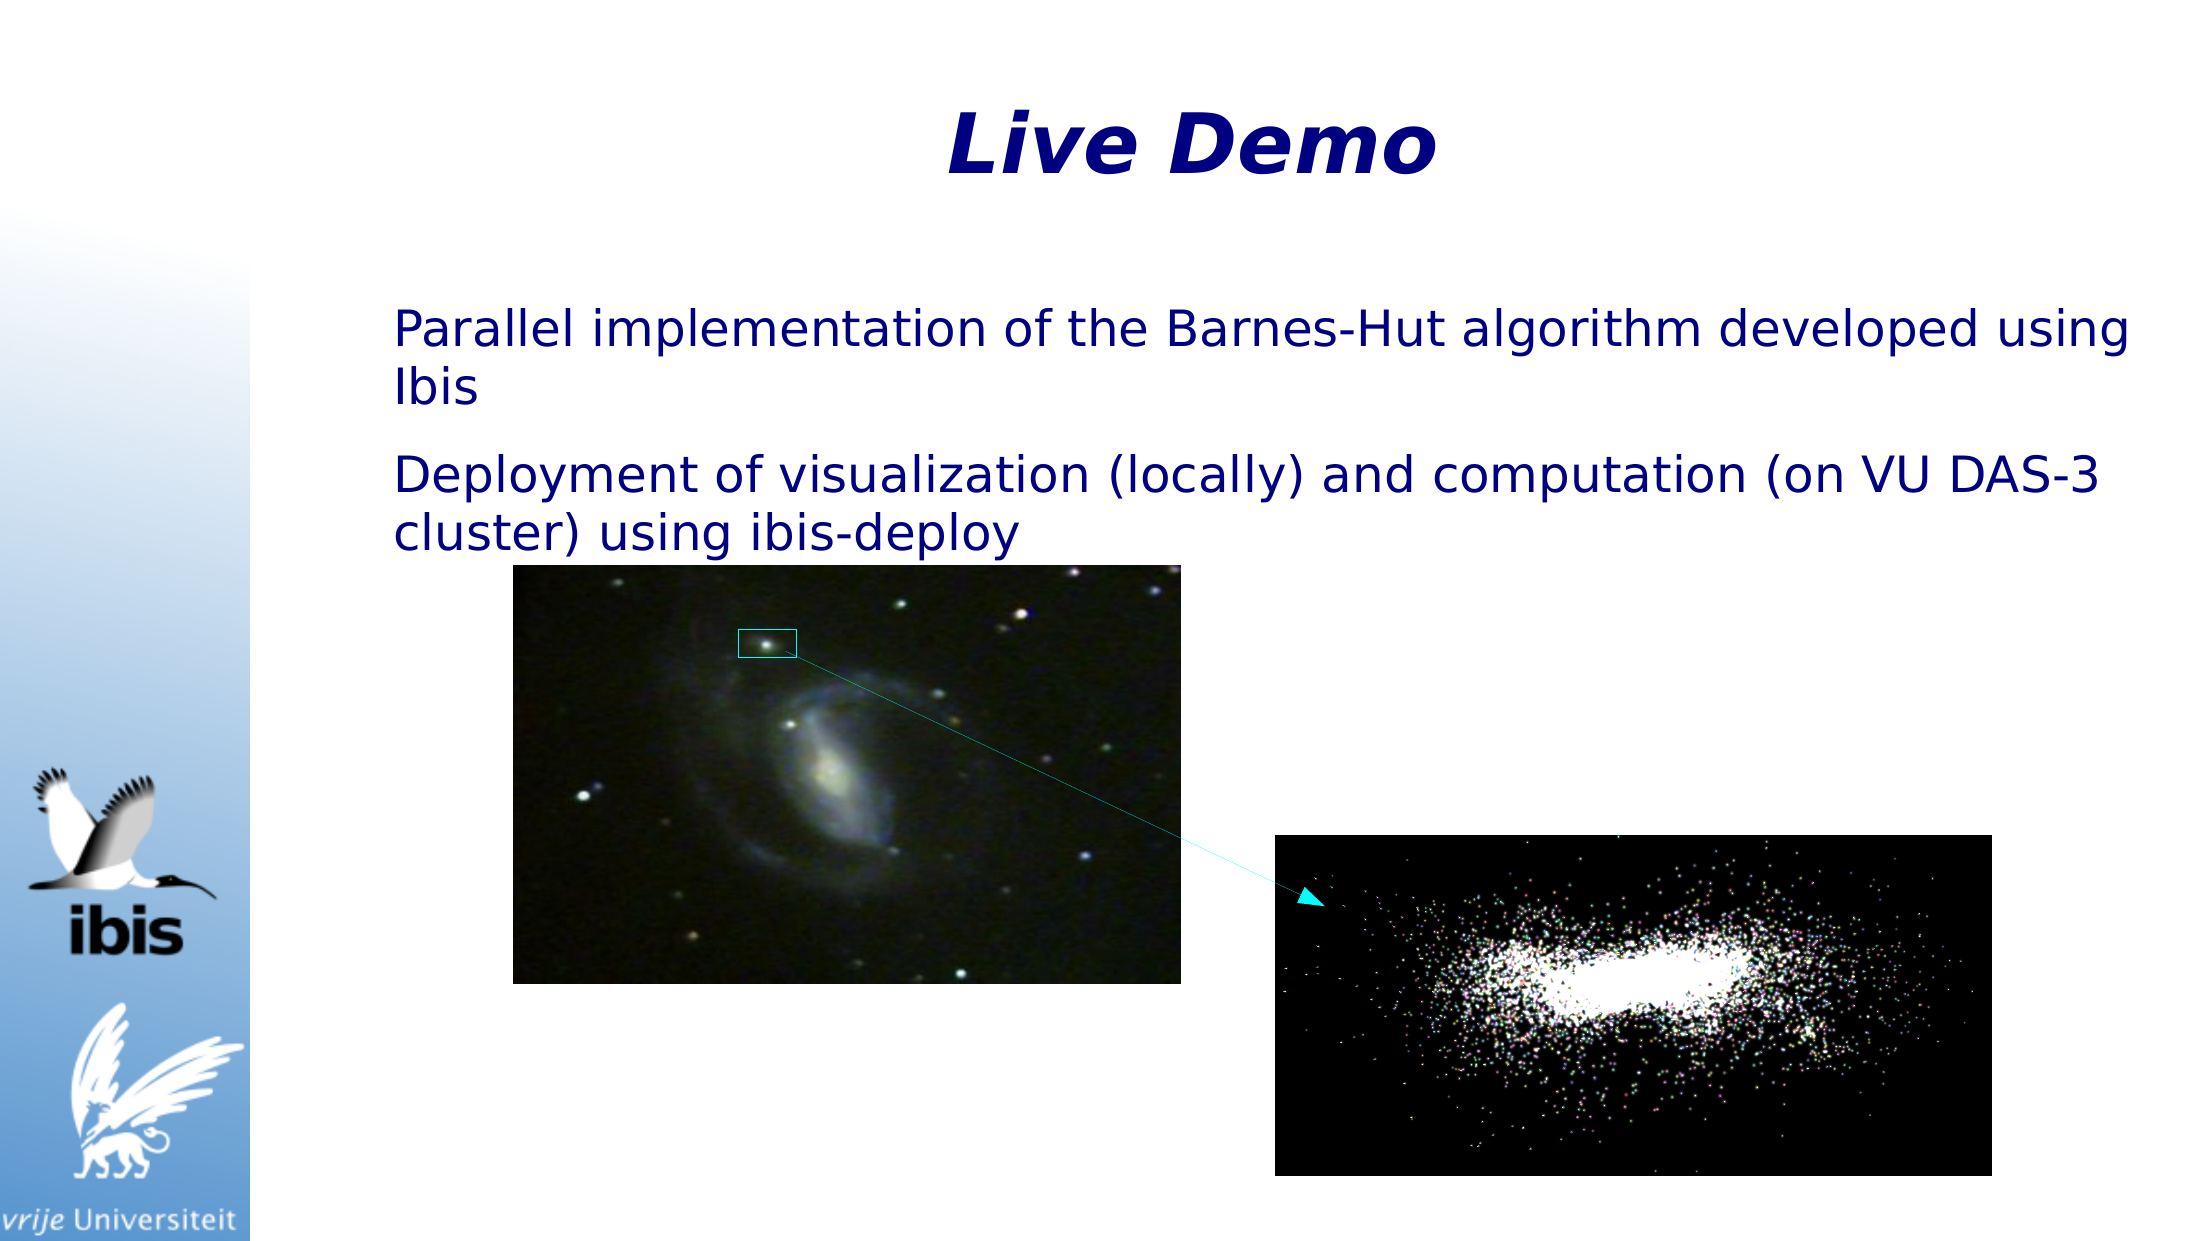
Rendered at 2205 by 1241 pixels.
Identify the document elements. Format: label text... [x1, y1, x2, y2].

title Live Demo [336, 37, 2051, 251]
picture [739, 630, 796, 657]
list Parallel implementation of the Barnes-Hut algorithm developed using Ibis Deployment of visualization (locally) and computation (on VU DAS-3 cluster) using ibis-deploy [322, 300, 2205, 1119]
picture [513, 565, 1181, 984]
picture [1275, 835, 1992, 1176]
picture [0, 0, 250, 1241]
